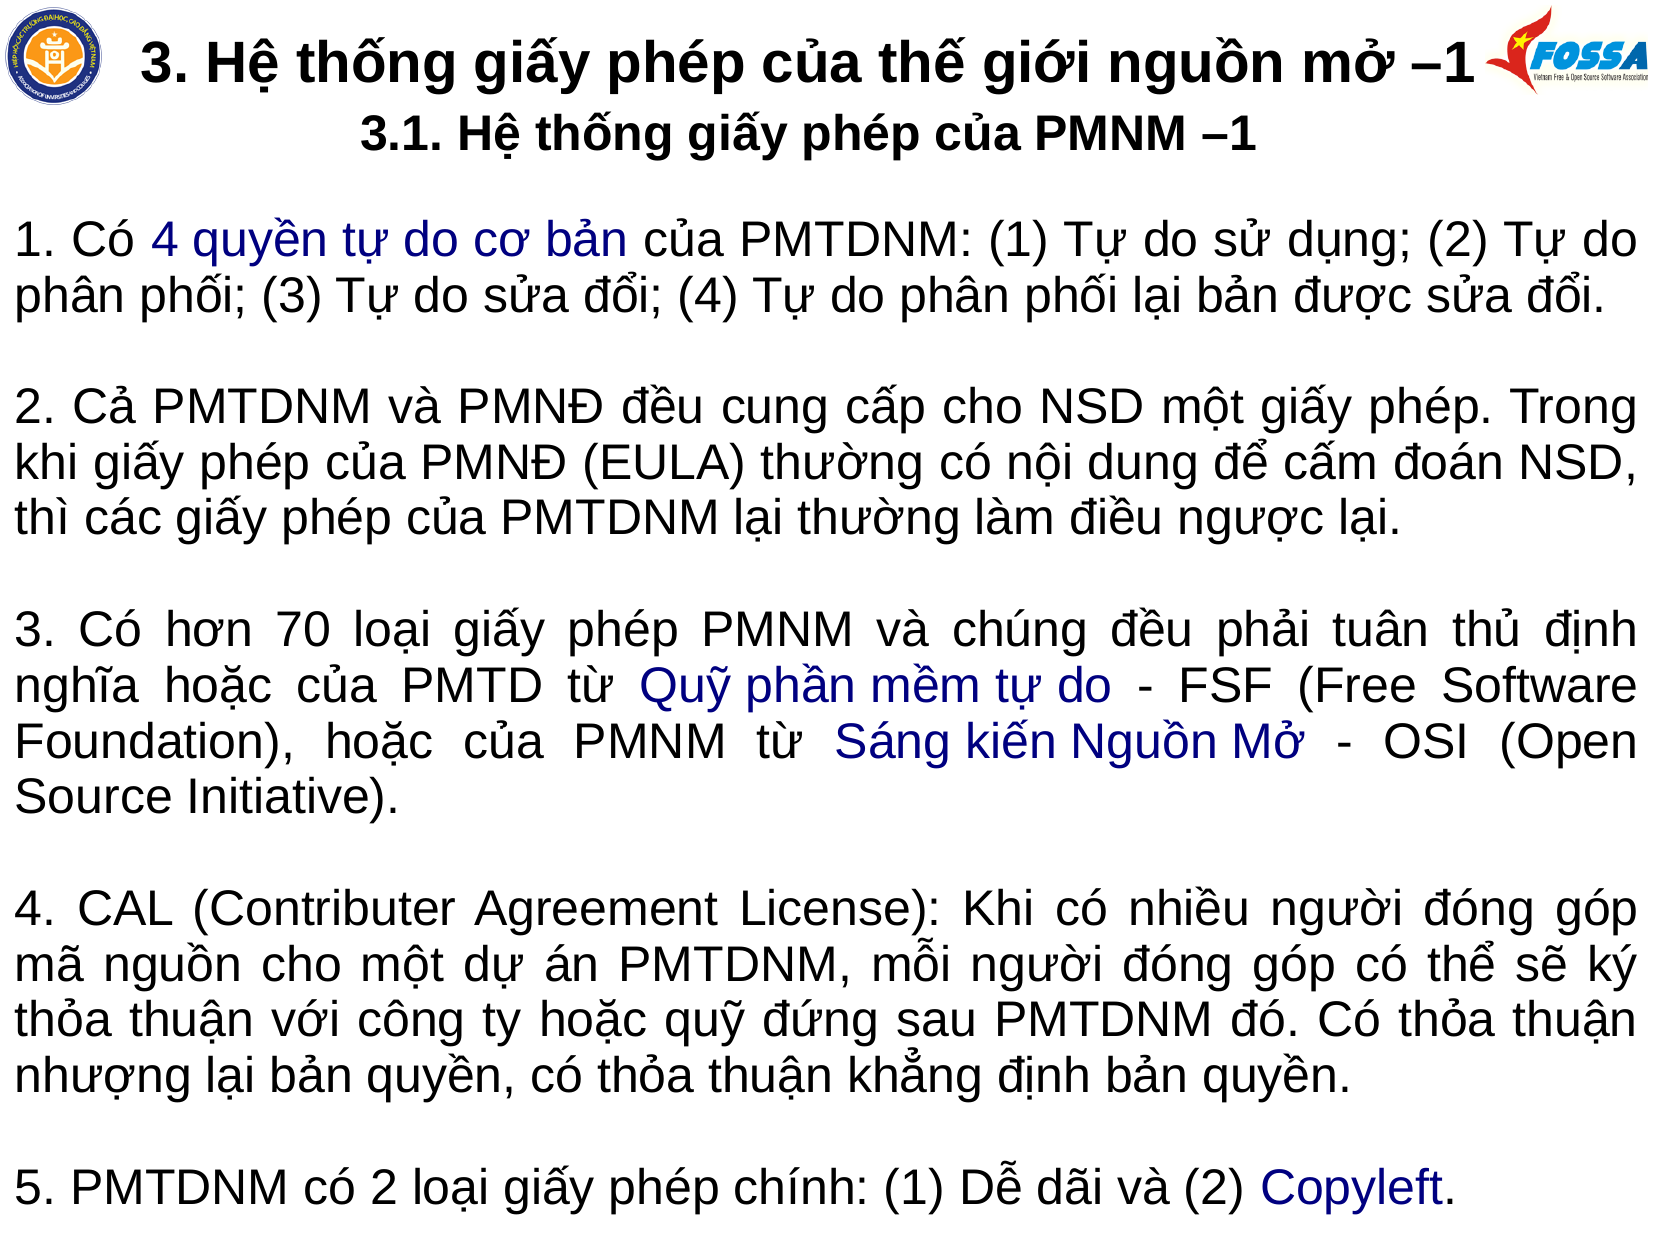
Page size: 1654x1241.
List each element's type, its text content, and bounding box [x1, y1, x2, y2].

title 3. Hệ thống giấy phép của thế giới nguồn mở –1 3.1. Hệ thống giấy phép của PMNM –1 [64, 16, 1554, 162]
picture [1, 5, 107, 107]
text_box 1. Có 4 quyền tự do cơ bản của PMTDNM: (1) Tự do sử dụng; (2) Tự do phân phối; (3) Tự do sửa đổi; (4) Tự do phân phối lại bản được sửa đổi. 2. Cả PMTDNM và PMNĐ đều cung cấp cho NSD một giấy phép. Trong khi giấy phép của PMNĐ (EULA) thường có nội dung để cấm đoán NSD, thì các giấy phép của PMTDNM lại thường làm điều ngược lại. 3. Có hơn 70 loại giấy phép PMNM và chúng đều phải tuân thủ định nghĩa hoặc của PMTD từ Quỹ phần mềm tự do - FSF (Free Software Foundation), hoặc của PMNM từ Sáng kiến Nguồn Mở - OSI (Open Source Initiative). 4. CAL (Contributer Agreement License): Khi có nhiều người đóng góp mã nguồn cho một dự án PMTDNM, mỗi người đóng góp có thể sẽ ký thỏa thuận với công ty hoặc quỹ đứng sau PMTDNM đó. Có thỏa thuận nhượng lại bản quyền, có thỏa thuận khẳng định bản quyền. 5. PMTDNM có 2 loại giấy phép chính: (1) Dễ dãi và (2) Copyleft. [0, 203, 1654, 1232]
picture [1485, 5, 1648, 95]
